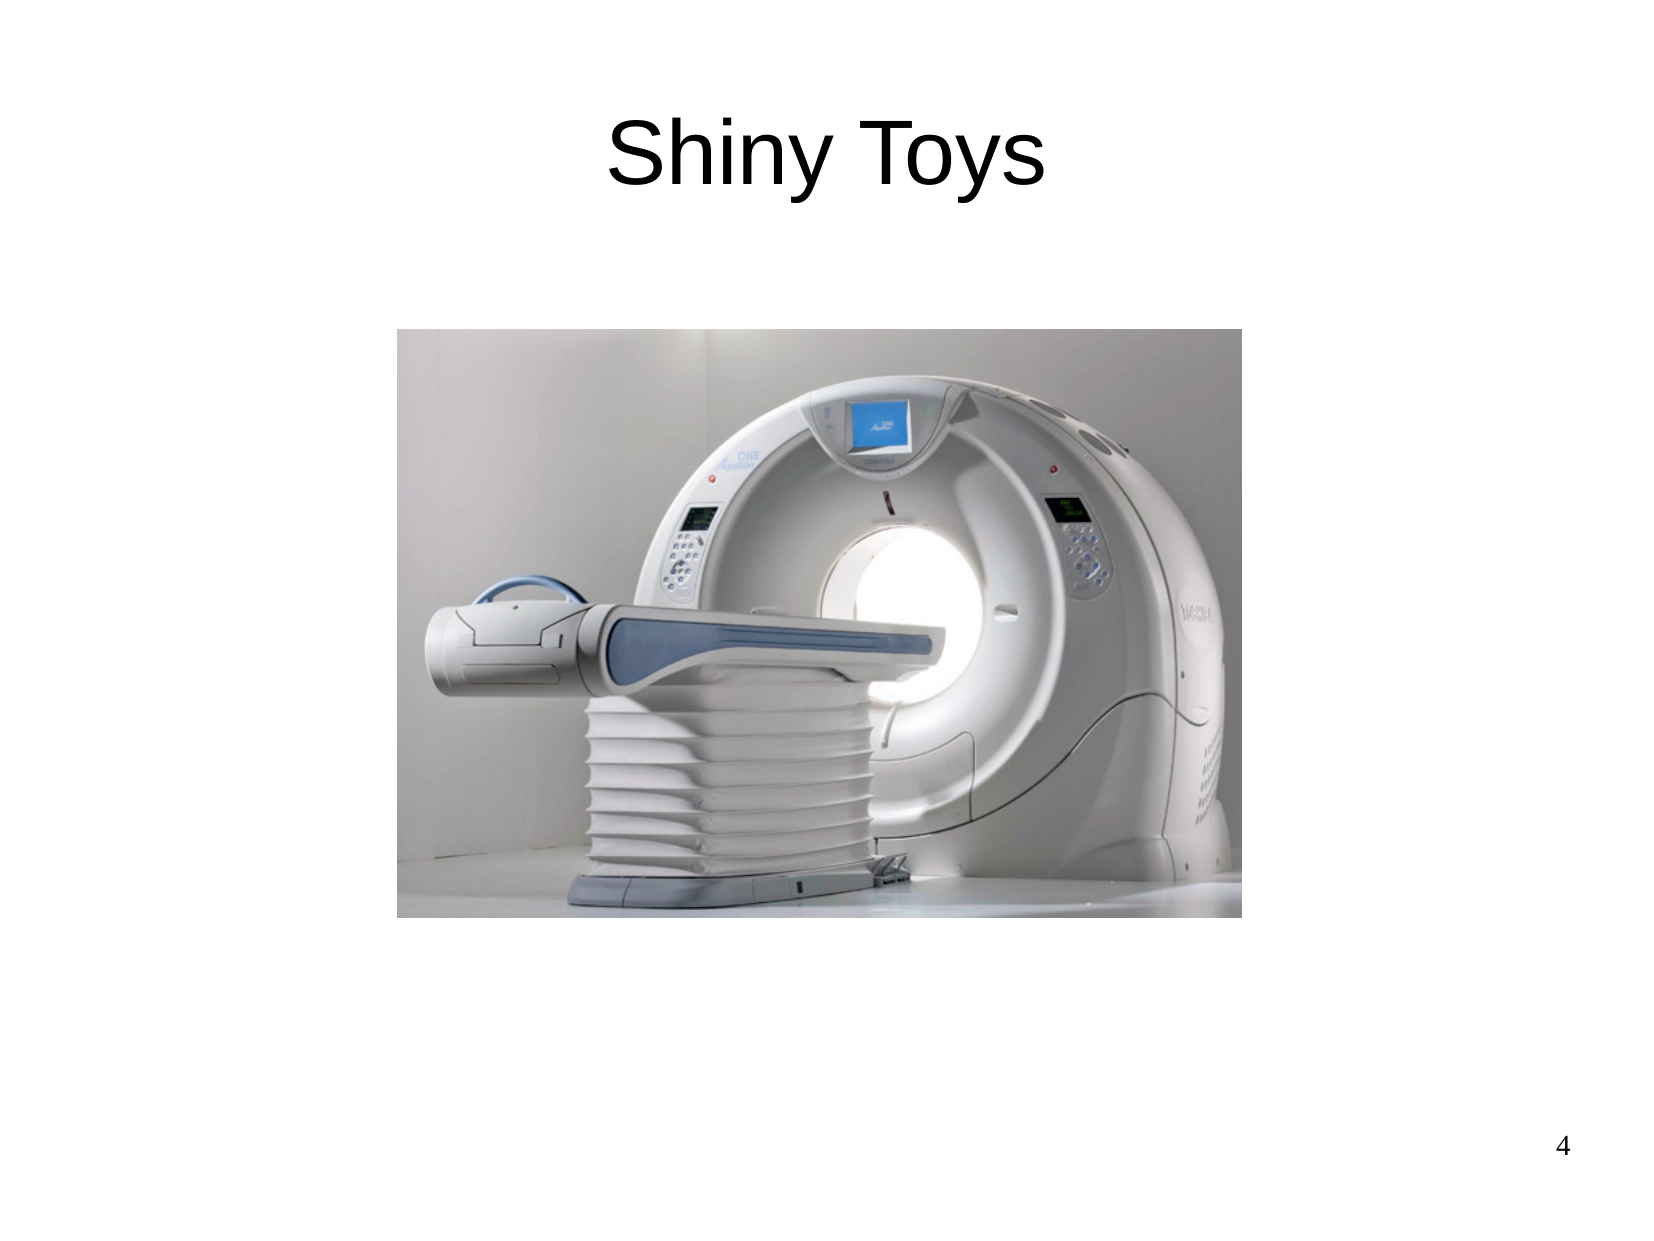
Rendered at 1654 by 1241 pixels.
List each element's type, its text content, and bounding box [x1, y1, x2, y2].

title Shiny Toys [82, 49, 1571, 257]
picture [397, 329, 1242, 918]
